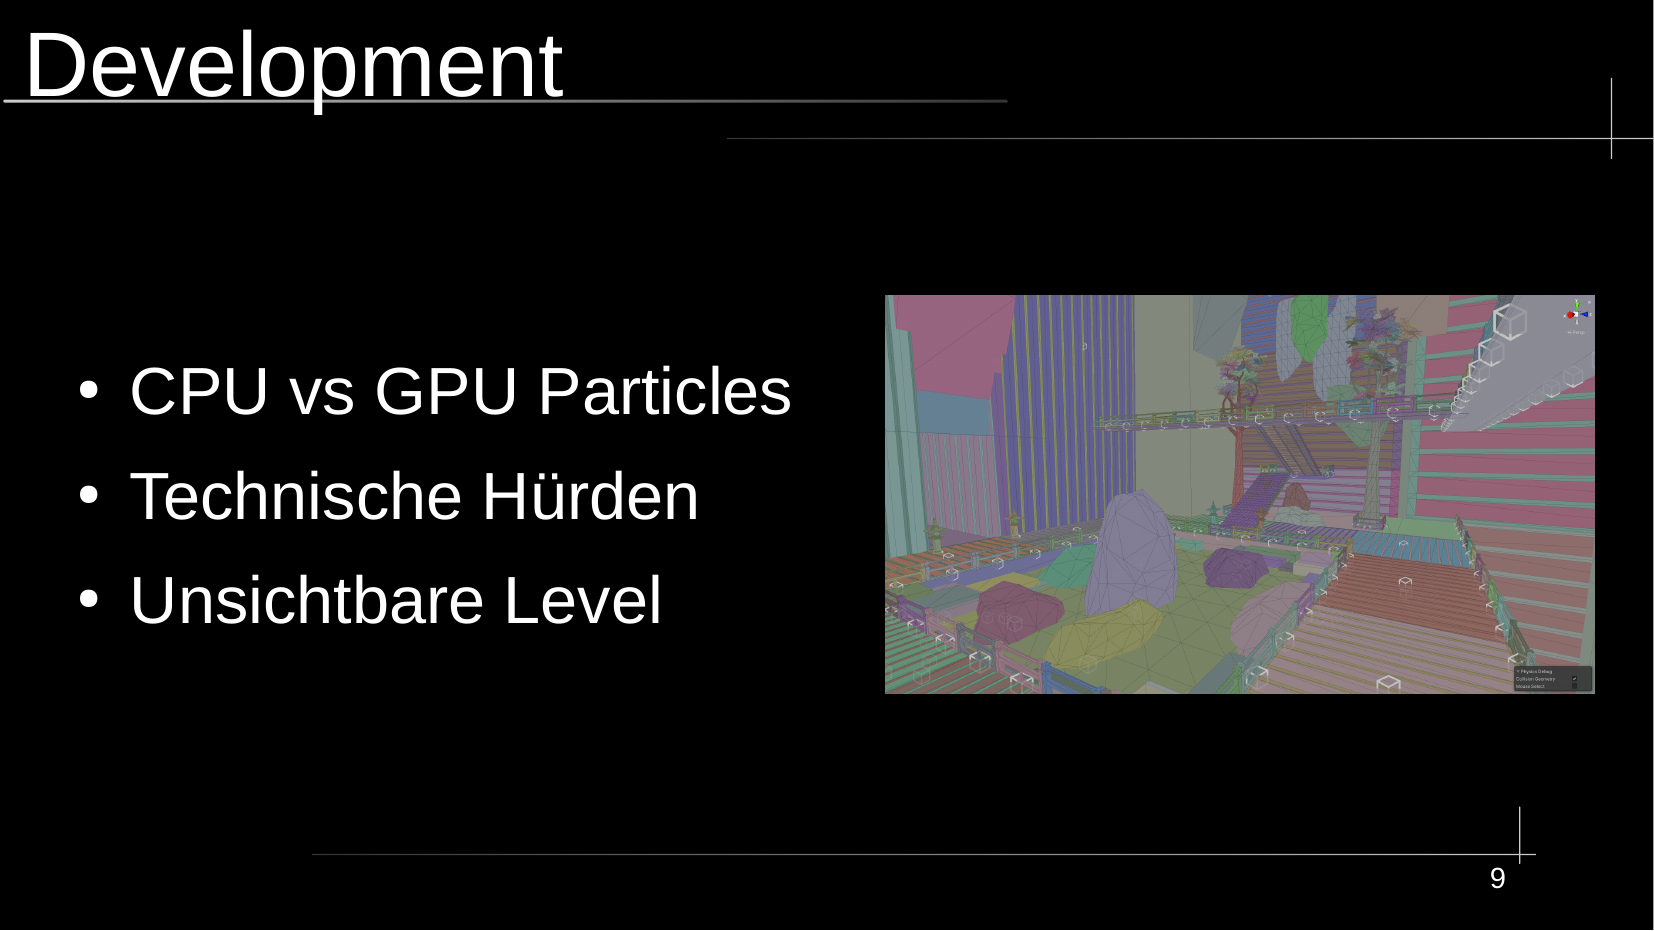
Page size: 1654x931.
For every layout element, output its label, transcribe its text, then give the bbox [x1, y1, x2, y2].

picture [885, 295, 1595, 694]
title Development [23, 11, 1589, 119]
list CPU vs GPU Particles Technische Hürden Unsichtbare Level [59, 354, 1548, 894]
